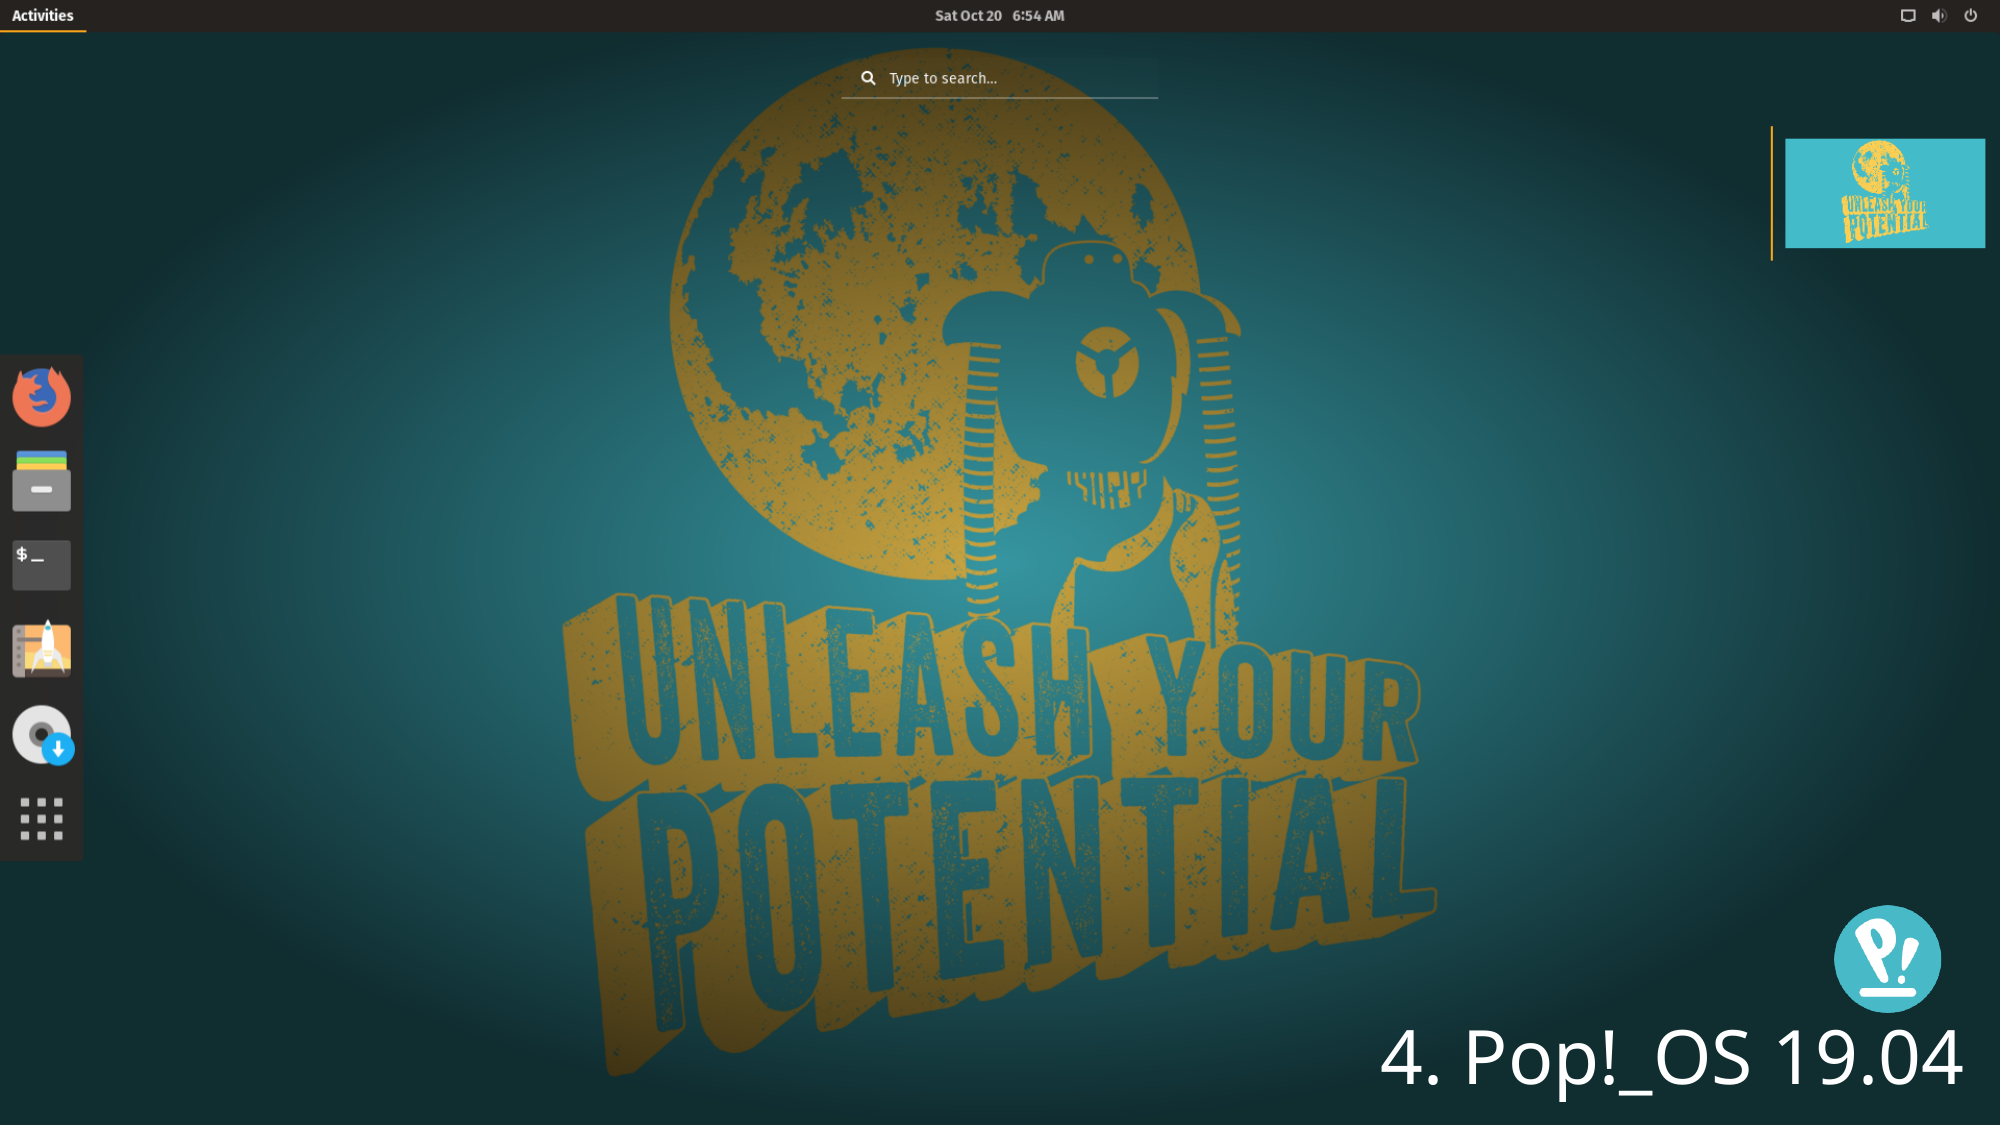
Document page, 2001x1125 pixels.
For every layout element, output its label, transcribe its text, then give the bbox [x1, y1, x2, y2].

picture [0, 0, 2000, 1125]
title 4. Pop!_OS 19.04 [1380, 1012, 2000, 1125]
